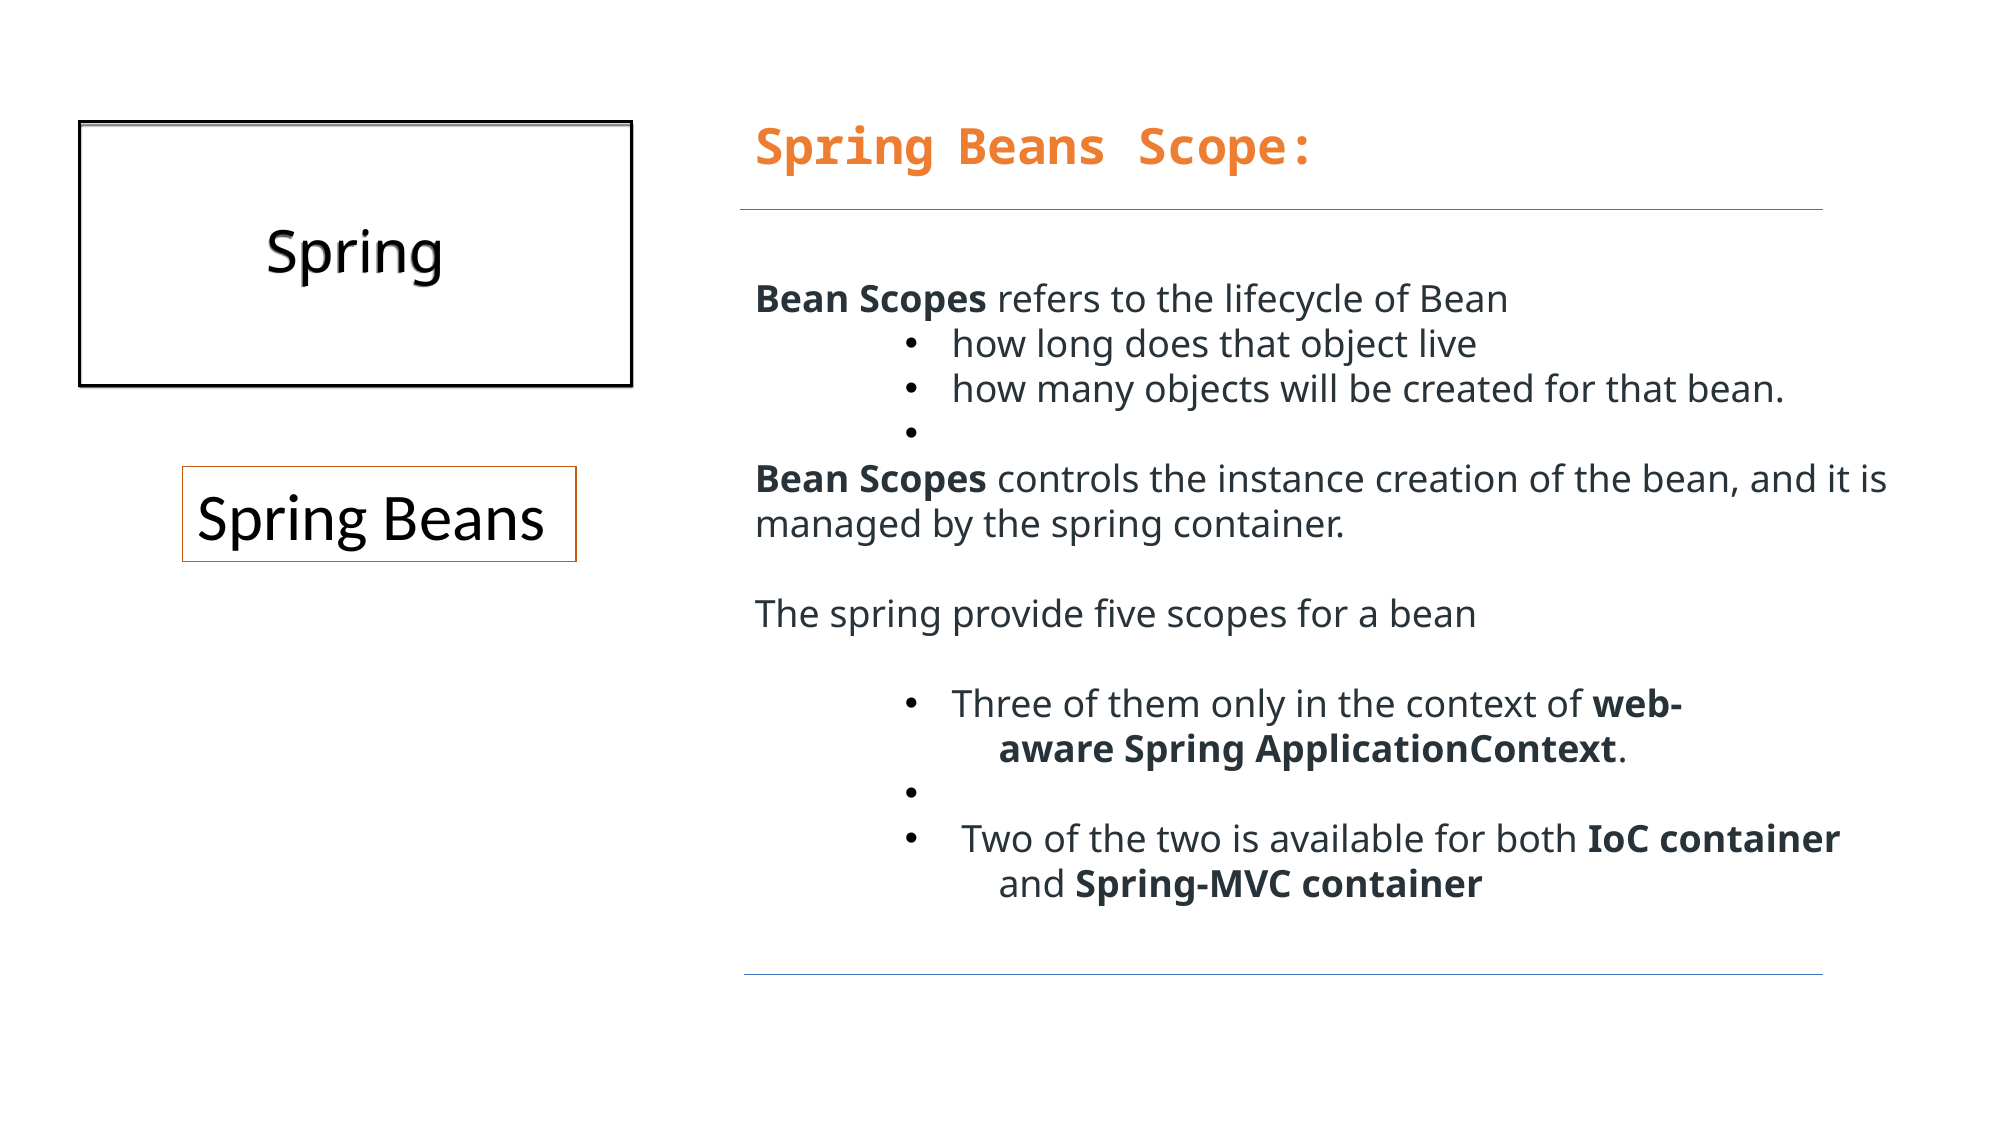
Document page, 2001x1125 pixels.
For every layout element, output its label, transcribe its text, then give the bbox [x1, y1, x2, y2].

text_box Spring Beans [183, 467, 576, 562]
text_box Spring Beans Scope: [739, 107, 1740, 184]
text_box Spring [79, 121, 632, 386]
text_box Bean Scopes refers to the lifecycle of Bean how long does that object live how many objects will be created for that bean. Bean Scopes controls the instance creation of the bean, and it is managed by the spring container. The spring provide five scopes for a bean Three of them only in the context of web-aware Spring ApplicationContext. Two of the two is available for both IoC container and Spring-MVC container [739, 267, 1932, 919]
